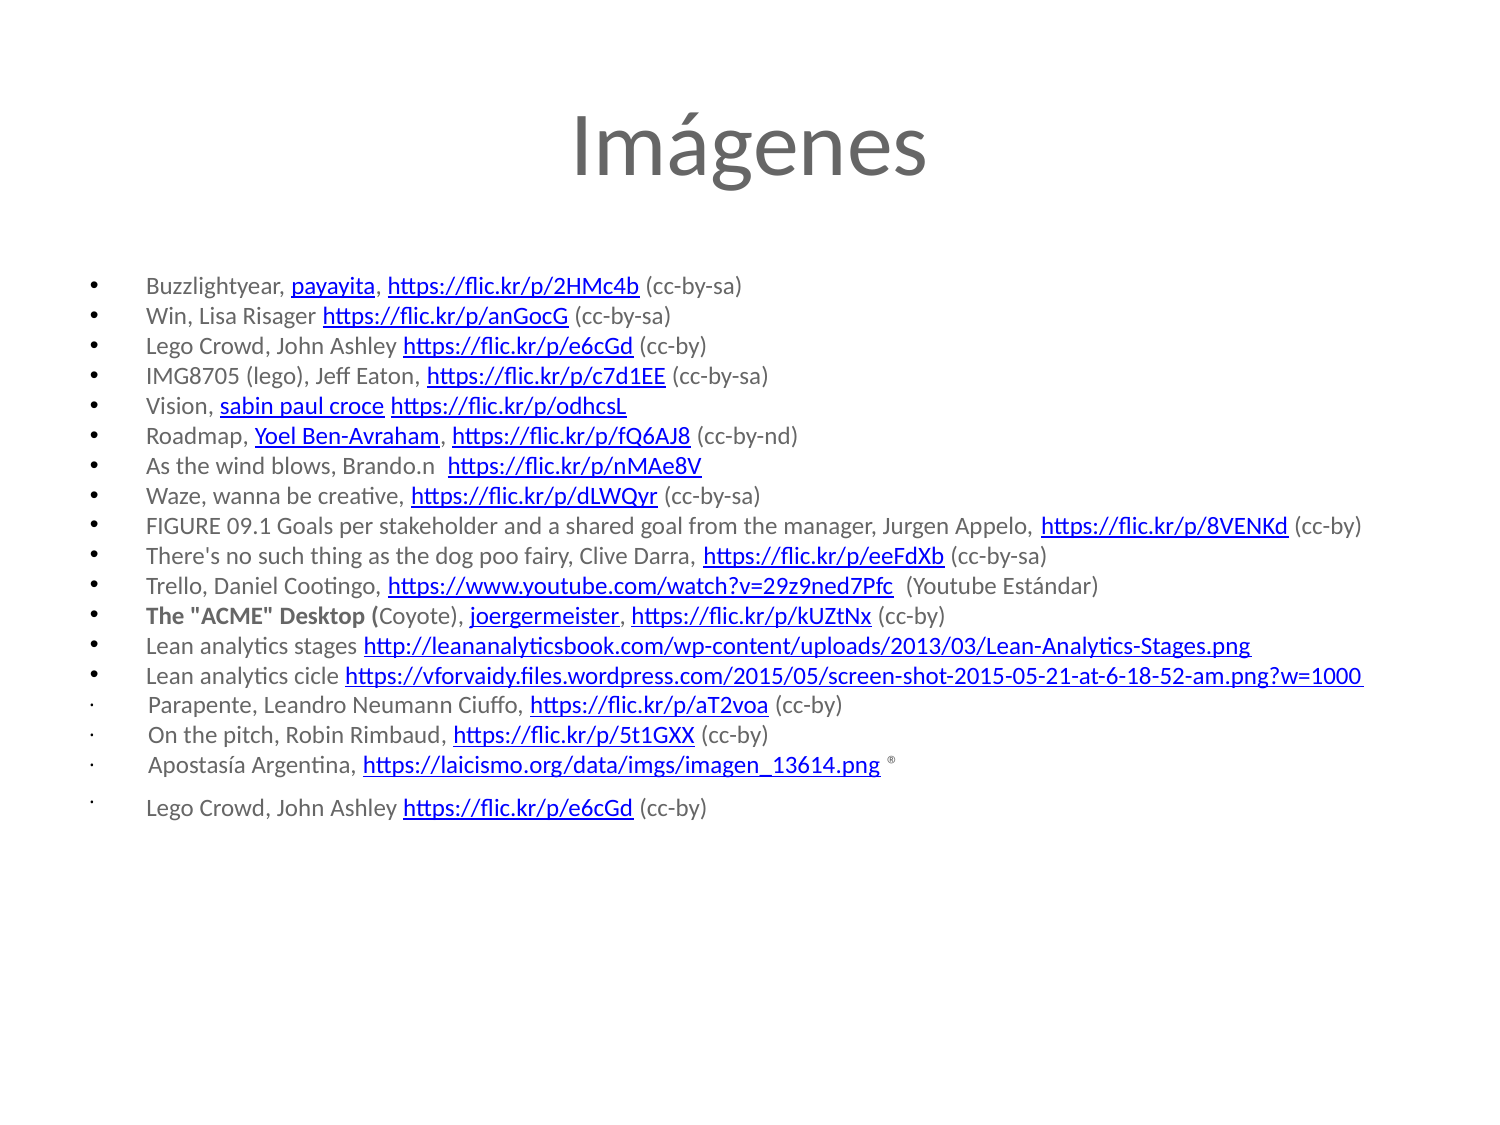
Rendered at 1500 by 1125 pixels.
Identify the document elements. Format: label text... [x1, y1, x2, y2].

text_box Imágenes [75, 45, 1425, 233]
text_box Buzzlightyear, payayita, https://flic.kr/p/2HMc4b (cc-by-sa) Win, Lisa Risager https://flic.kr/p/anGocG (cc-by-sa) Lego Crowd, John Ashley https://flic.kr/p/e6cGd (cc-by) IMG8705 (lego), Jeff Eaton, https://flic.kr/p/c7d1EE (cc-by-sa) Vision, sabin paul croce https://flic.kr/p/odhcsL Roadmap, Yoel Ben-Avraham, https://flic.kr/p/fQ6AJ8 (cc-by-nd) As the wind blows, Brando.n https://flic.kr/p/nMAe8V Waze, wanna be creative, https://flic.kr/p/dLWQyr (cc-by-sa) FIGURE 09.1 Goals per stakeholder and a shared goal from the manager, Jurgen Appelo, https://flic.kr/p/8VENKd (cc-by) There's no such thing as the dog poo fairy, Clive Darra, https://flic.kr/p/eeFdXb (cc-by-sa) Trello, Daniel Cootingo, https://www.youtube.com/watch?v=29z9ned7Pfc (Youtube Estándar) The "ACME" Desktop (Coyote), joergermeister, https://flic.kr/p/kUZtNx (cc-by) Lean analytics stages http://leananalyticsbook.com/wp-content/uploads/2013/03/Lean-Analytics-Stages.png Lean analytics cicle https://vforvaidy.files.wordpress.com/2015/05/screen-shot-2015-05-21-at-6-18-52-am.png?w=1000 Parapente, Leandro Neumann Ciuffo, https://flic.kr/p/aT2voa (cc-by) On the pitch, Robin Rimbaud, https://flic.kr/p/5t1GXX (cc-by) Apostasía Argentina, https://laicismo.org/data/imgs/imagen_13614.png ® Lego Crowd, John Ashley https://flic.kr/p/e6cGd (cc-by) [75, 262, 1425, 1005]
